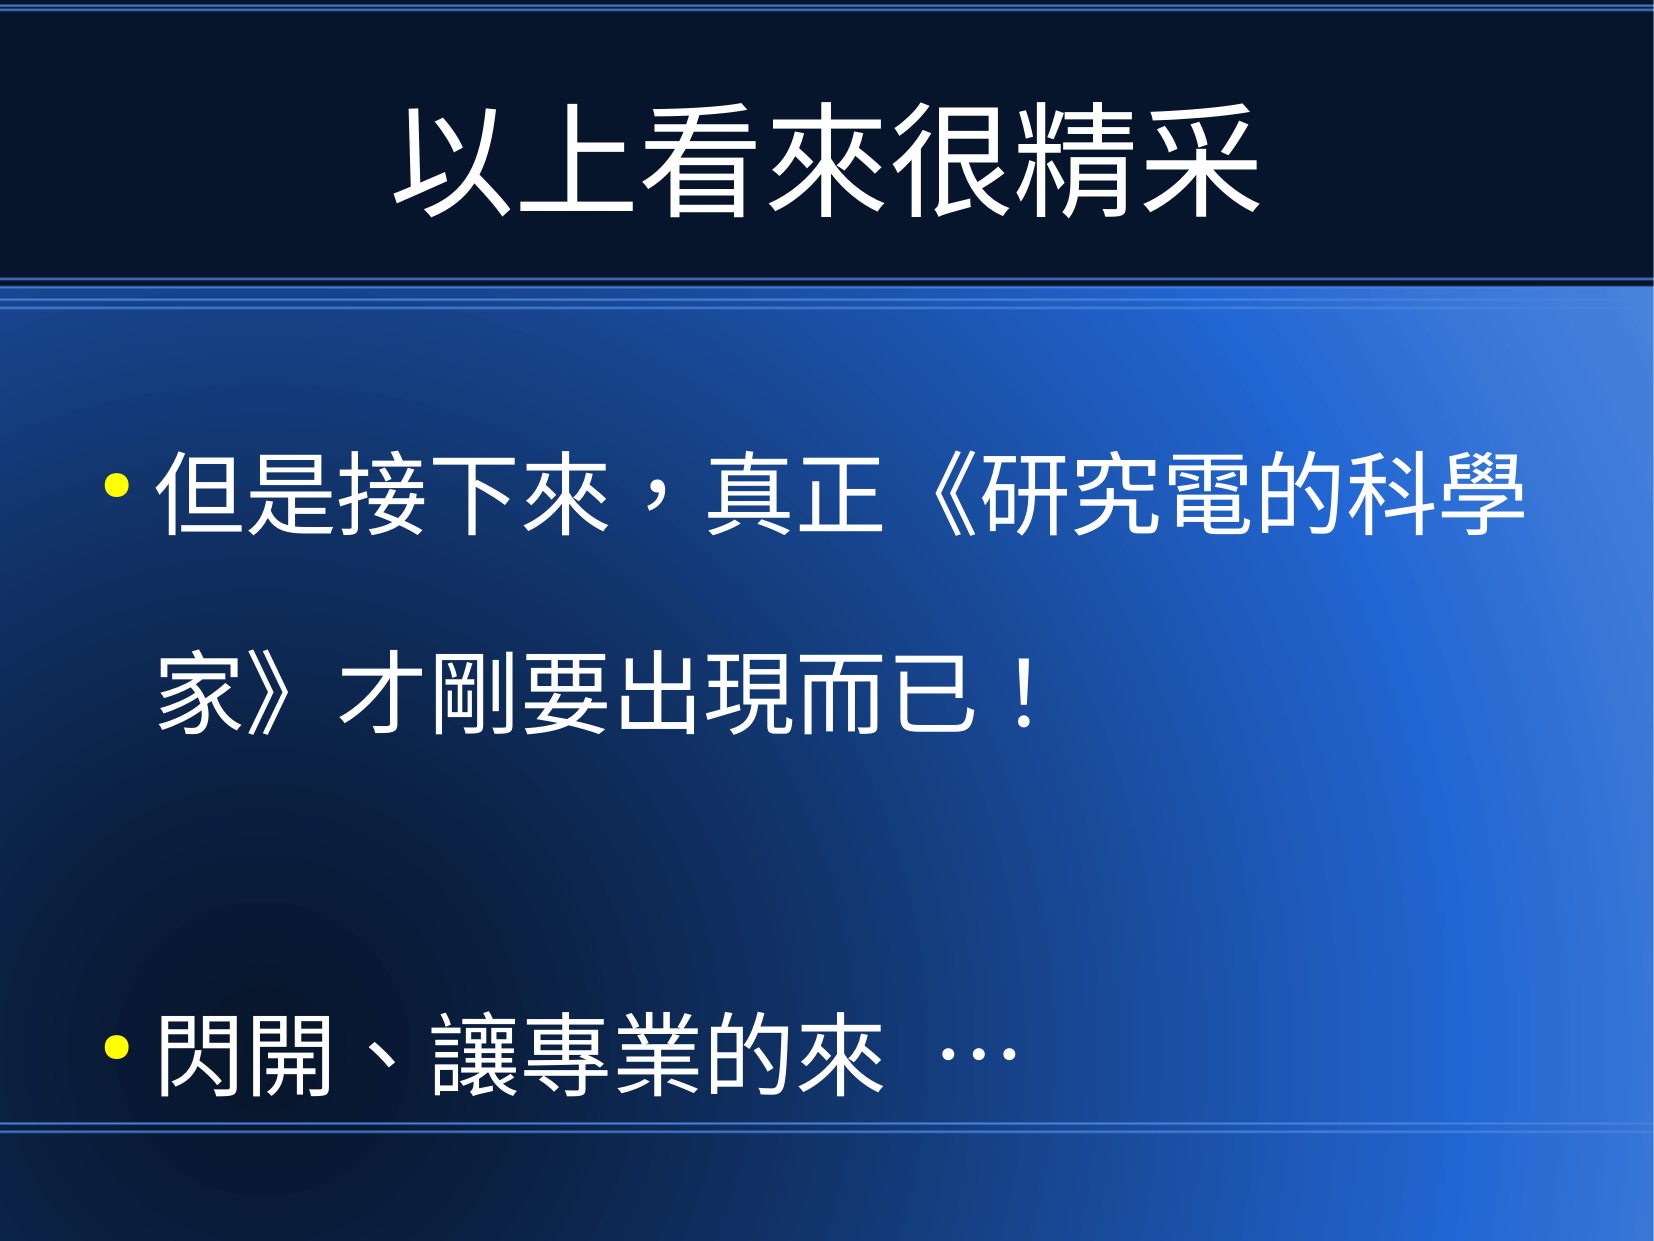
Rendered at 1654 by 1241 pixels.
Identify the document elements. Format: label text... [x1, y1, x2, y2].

picture [0, 0, 1654, 1241]
list 但是接下來，真正《研究電的科學家》才剛要出現而已！ 閃開、讓專業的來 … [82, 355, 1571, 1241]
title 以上看來很精采 [82, 49, 1571, 257]
